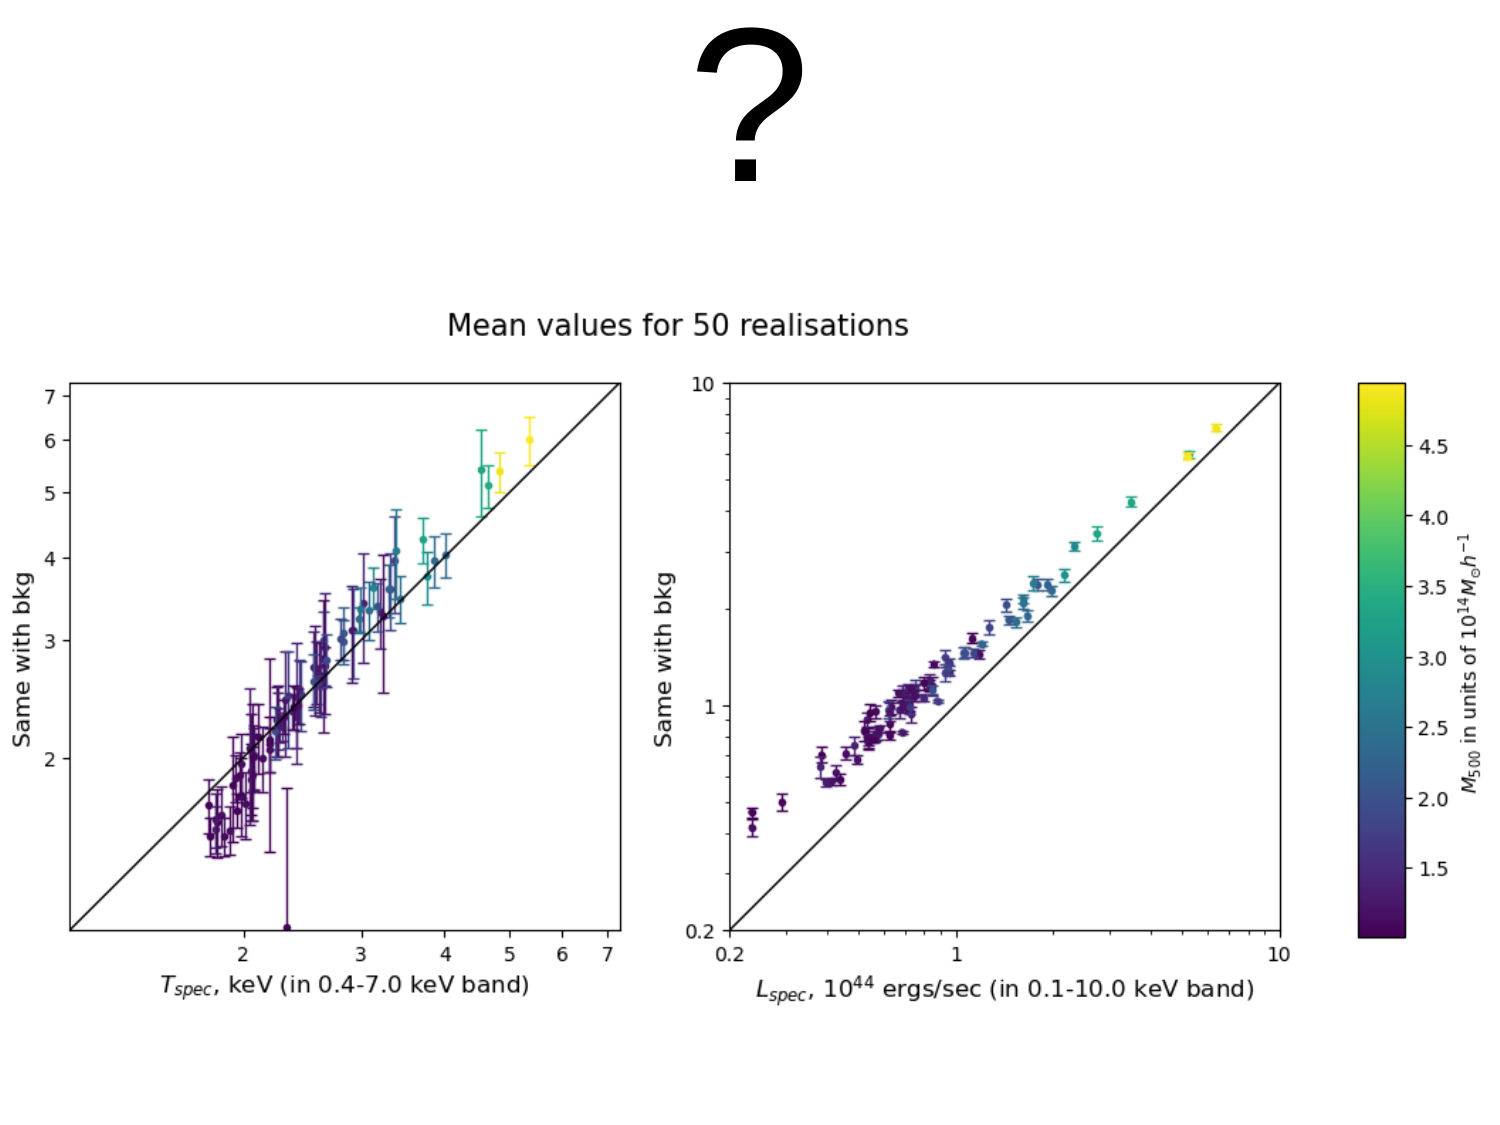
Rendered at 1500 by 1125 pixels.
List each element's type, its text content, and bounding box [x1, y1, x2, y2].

title ? [0, 0, 1500, 188]
picture [0, 299, 1500, 1024]
